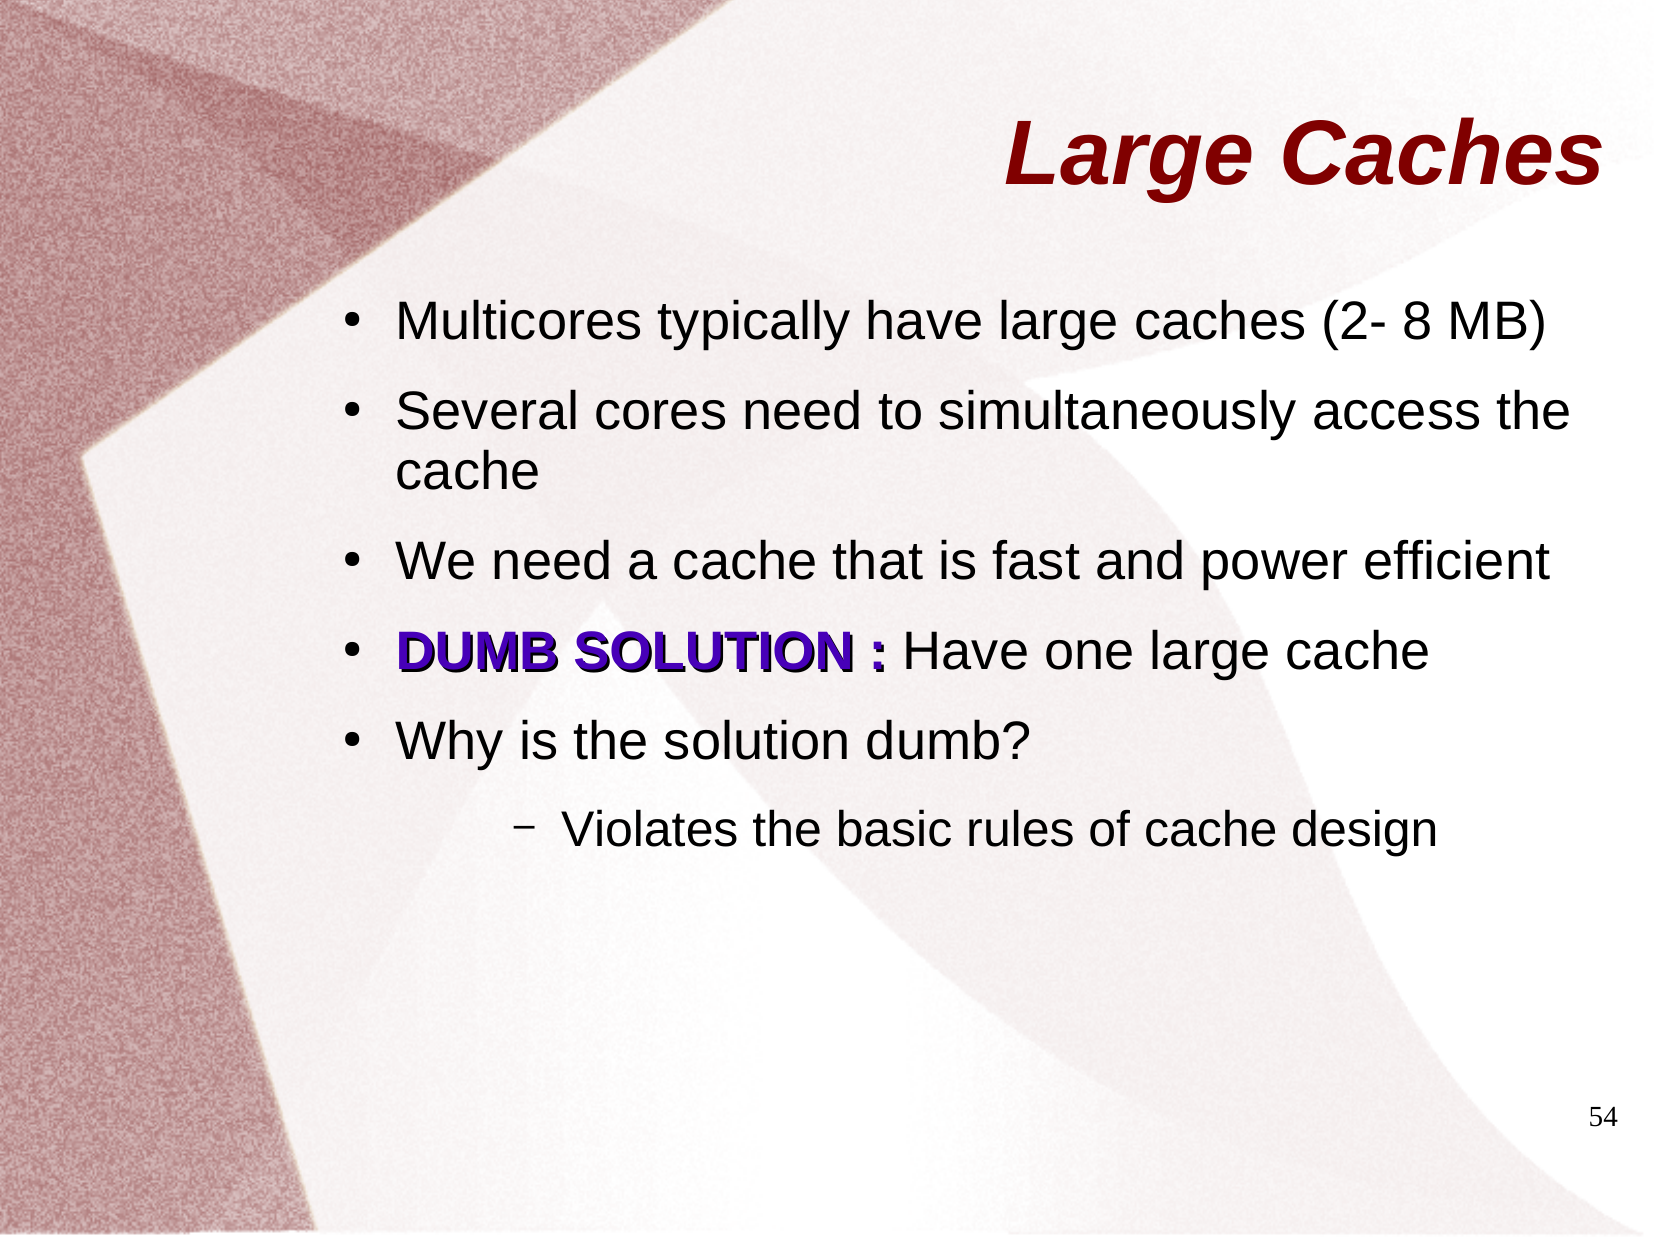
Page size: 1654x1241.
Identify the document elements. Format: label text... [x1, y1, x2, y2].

picture [0, 0, 1654, 1241]
list Multicores typically have large caches (2- 8 MB) Several cores need to simultaneously access the cache We need a cache that is fast and power efficient DUMB SOLUTION : Have one large cache Why is the solution dumb? Violates the basic rules of cache design [324, 290, 1601, 1010]
title Large Caches [596, 49, 1607, 257]
